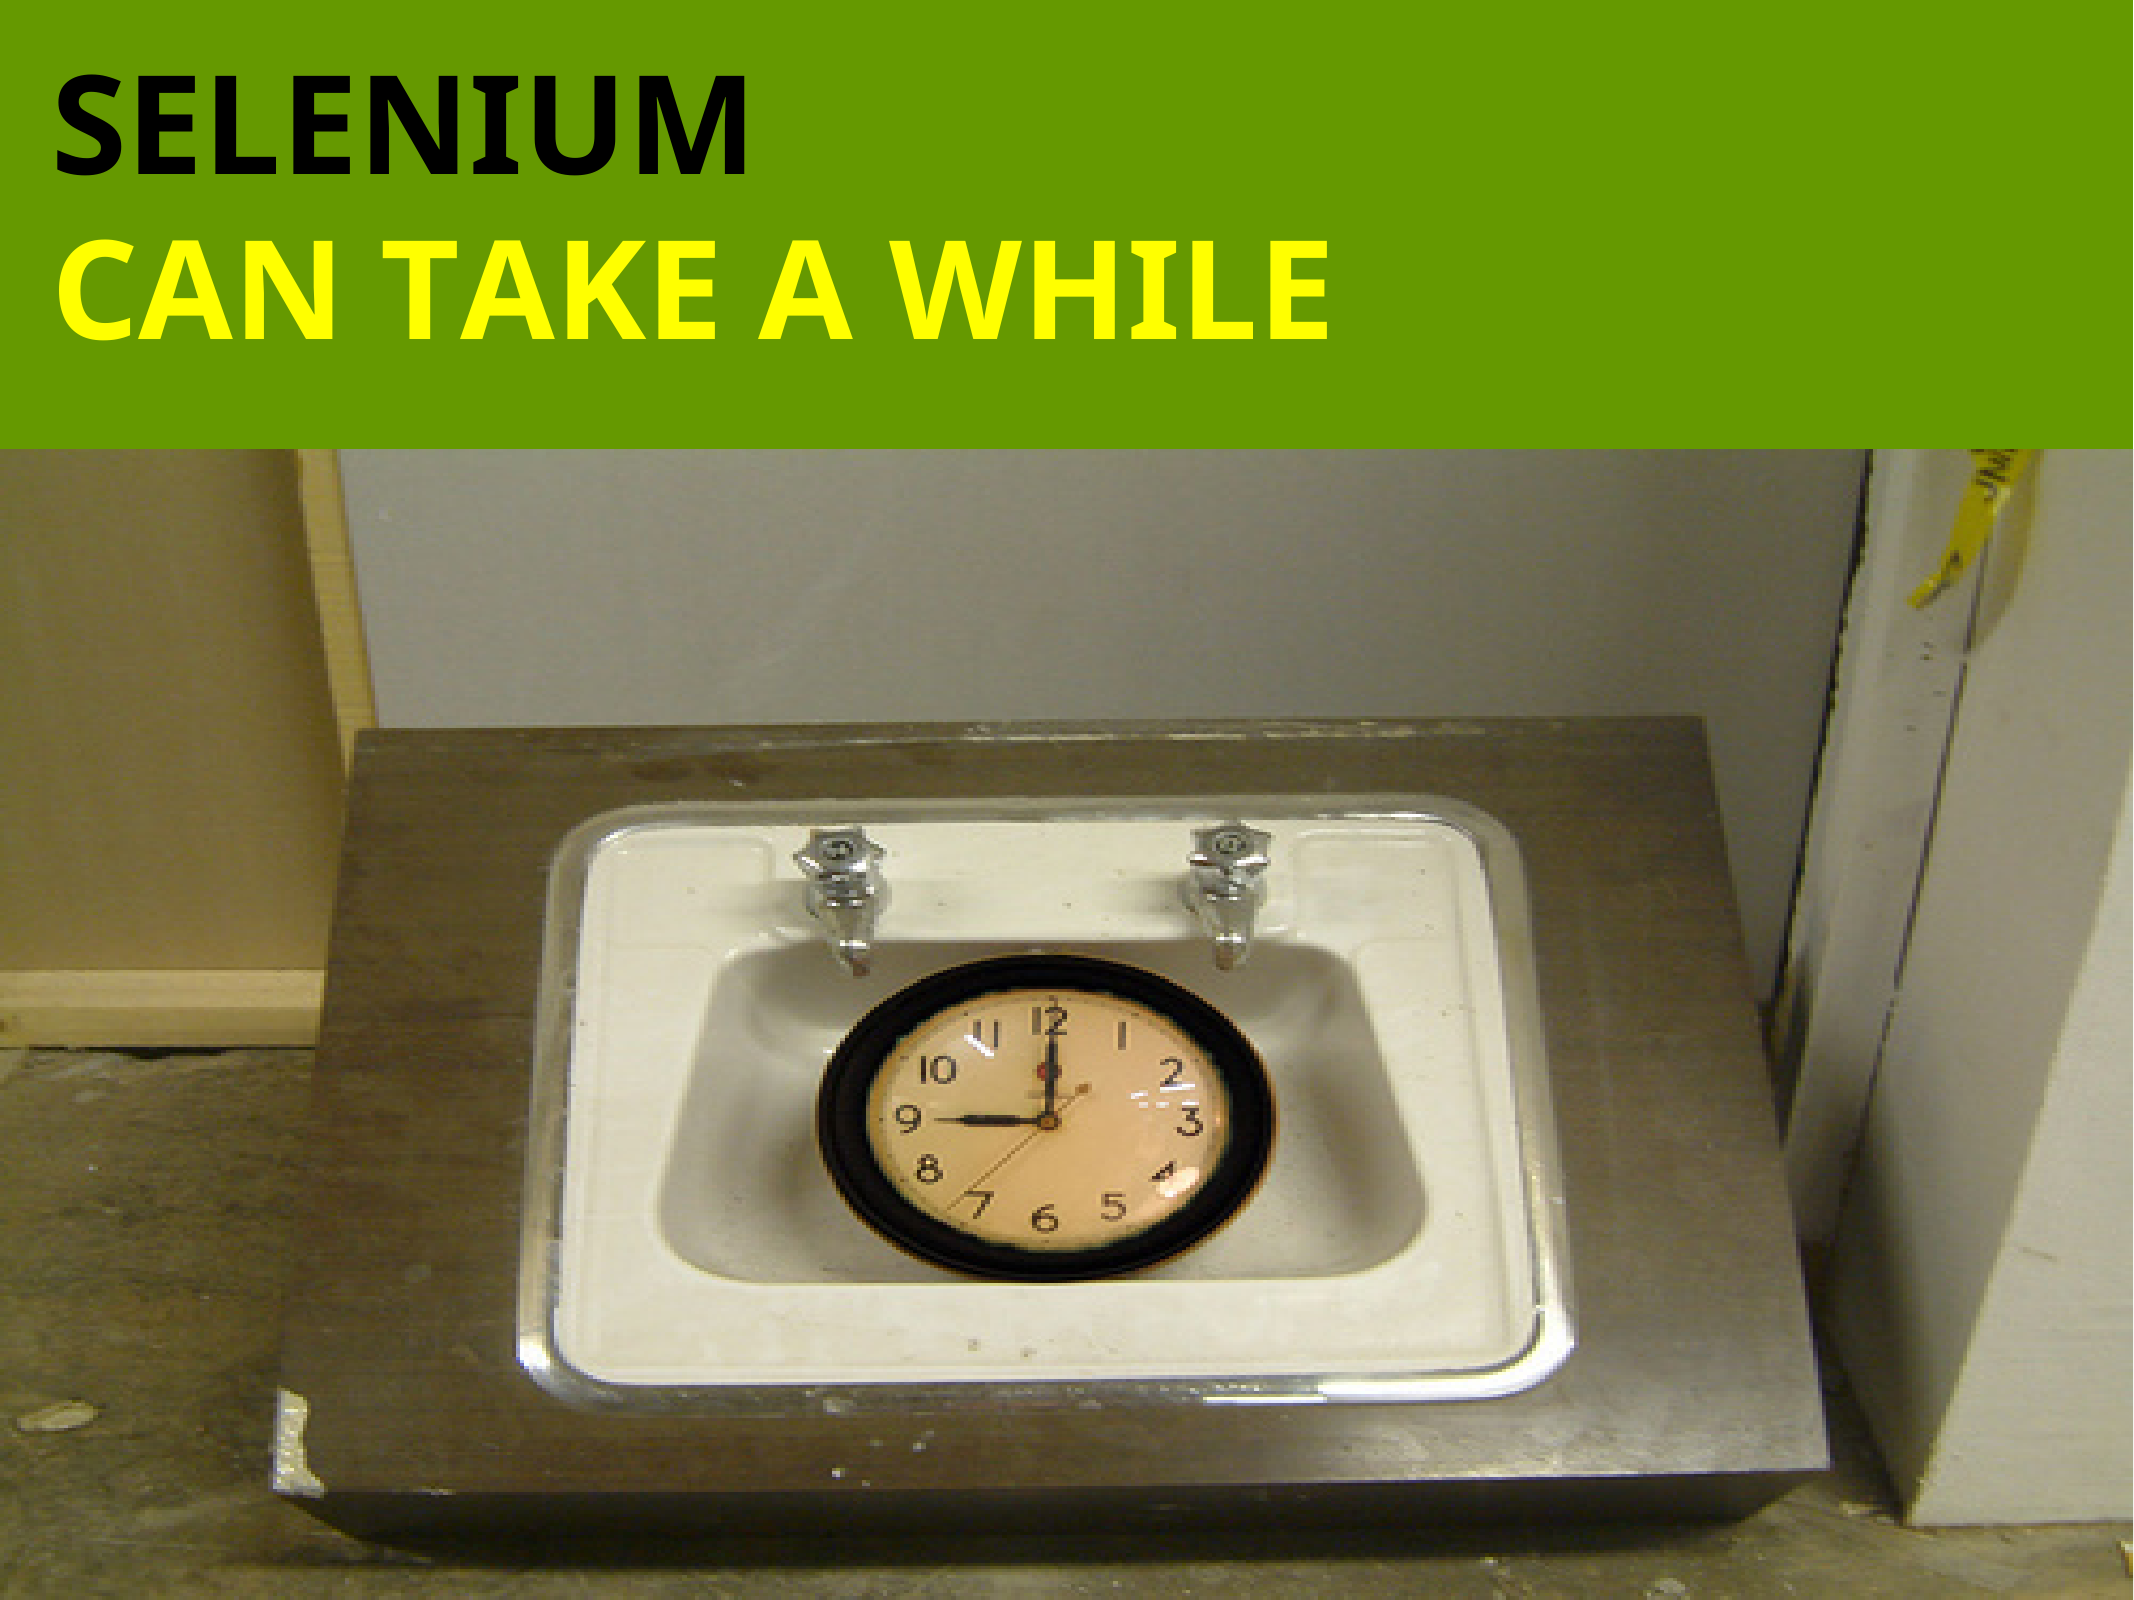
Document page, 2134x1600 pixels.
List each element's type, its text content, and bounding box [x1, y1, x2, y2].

picture [0, 449, 2134, 1600]
text_box SELENIUM CAN TAKE A WHILE [41, 37, 2063, 413]
